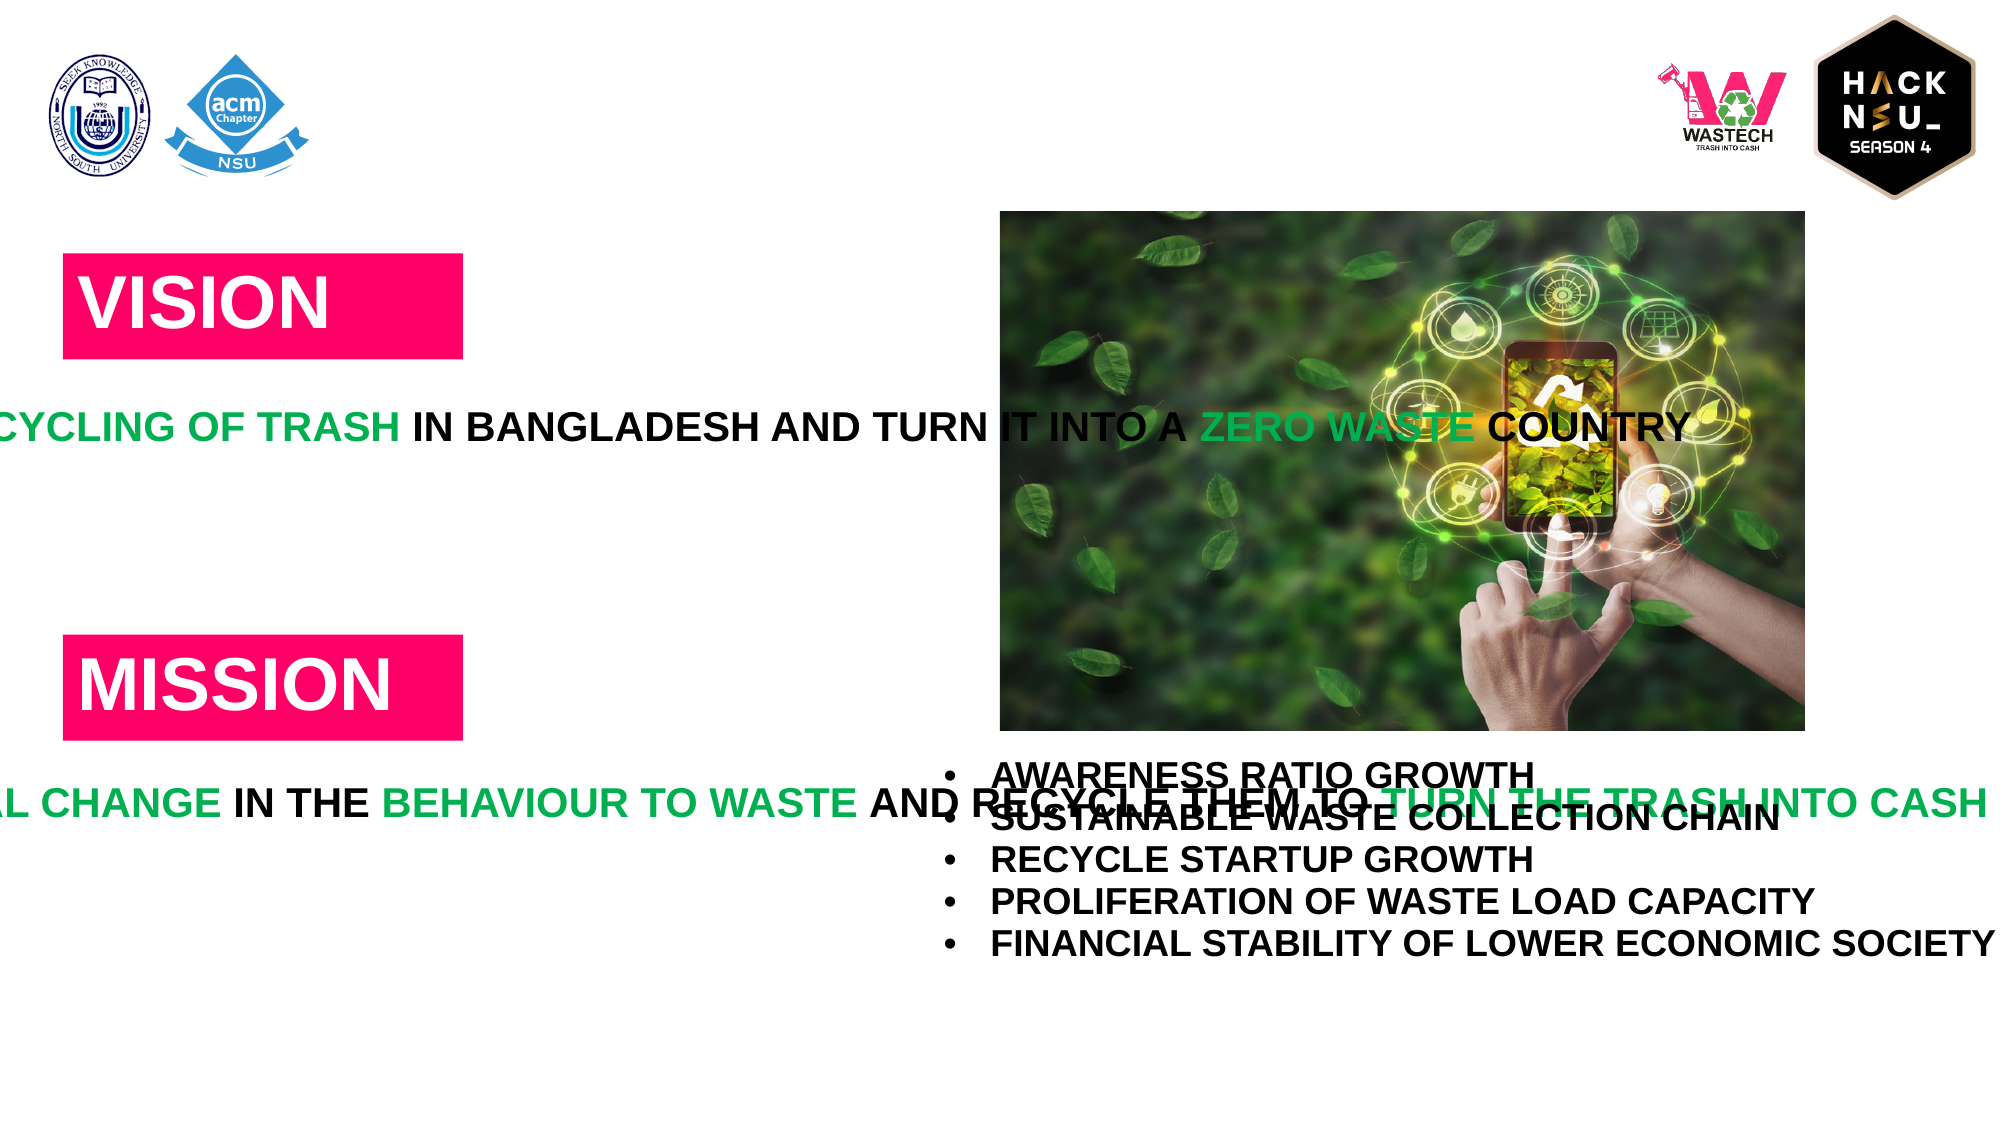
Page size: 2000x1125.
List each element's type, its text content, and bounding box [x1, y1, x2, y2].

text_box MISSION [62, 634, 463, 741]
picture [999, 2, 2000, 731]
picture [41, 54, 157, 177]
text_box AWARENESS RATIO GROWTH SUSTAINABLE WASTE COLLECTION CHAIN RECYCLE STARTUP GROWTH PROLIFERATION OF WASTE LOAD CAPACITY FINANCIAL STABILITY OF LOWER ECONOMIC SOCIETY [971, 746, 1980, 990]
picture [164, 54, 309, 177]
text_box OUR VISION IS TO ENSURE 100% RECYCLING OF TRASH IN BANGLADESH AND TURN IT INTO A ZERO WASTE COUNTRY [56, 396, 885, 563]
text_box VISION [62, 253, 463, 360]
text_box OUR MISSION IS TO BRING POSITIVE PSYCHOLOGICAL CHANGE IN THE BEHAVIOUR TO WASTE AND RECYCLE THEM TO TURN THE TRASH INTO CASH [62, 772, 830, 990]
